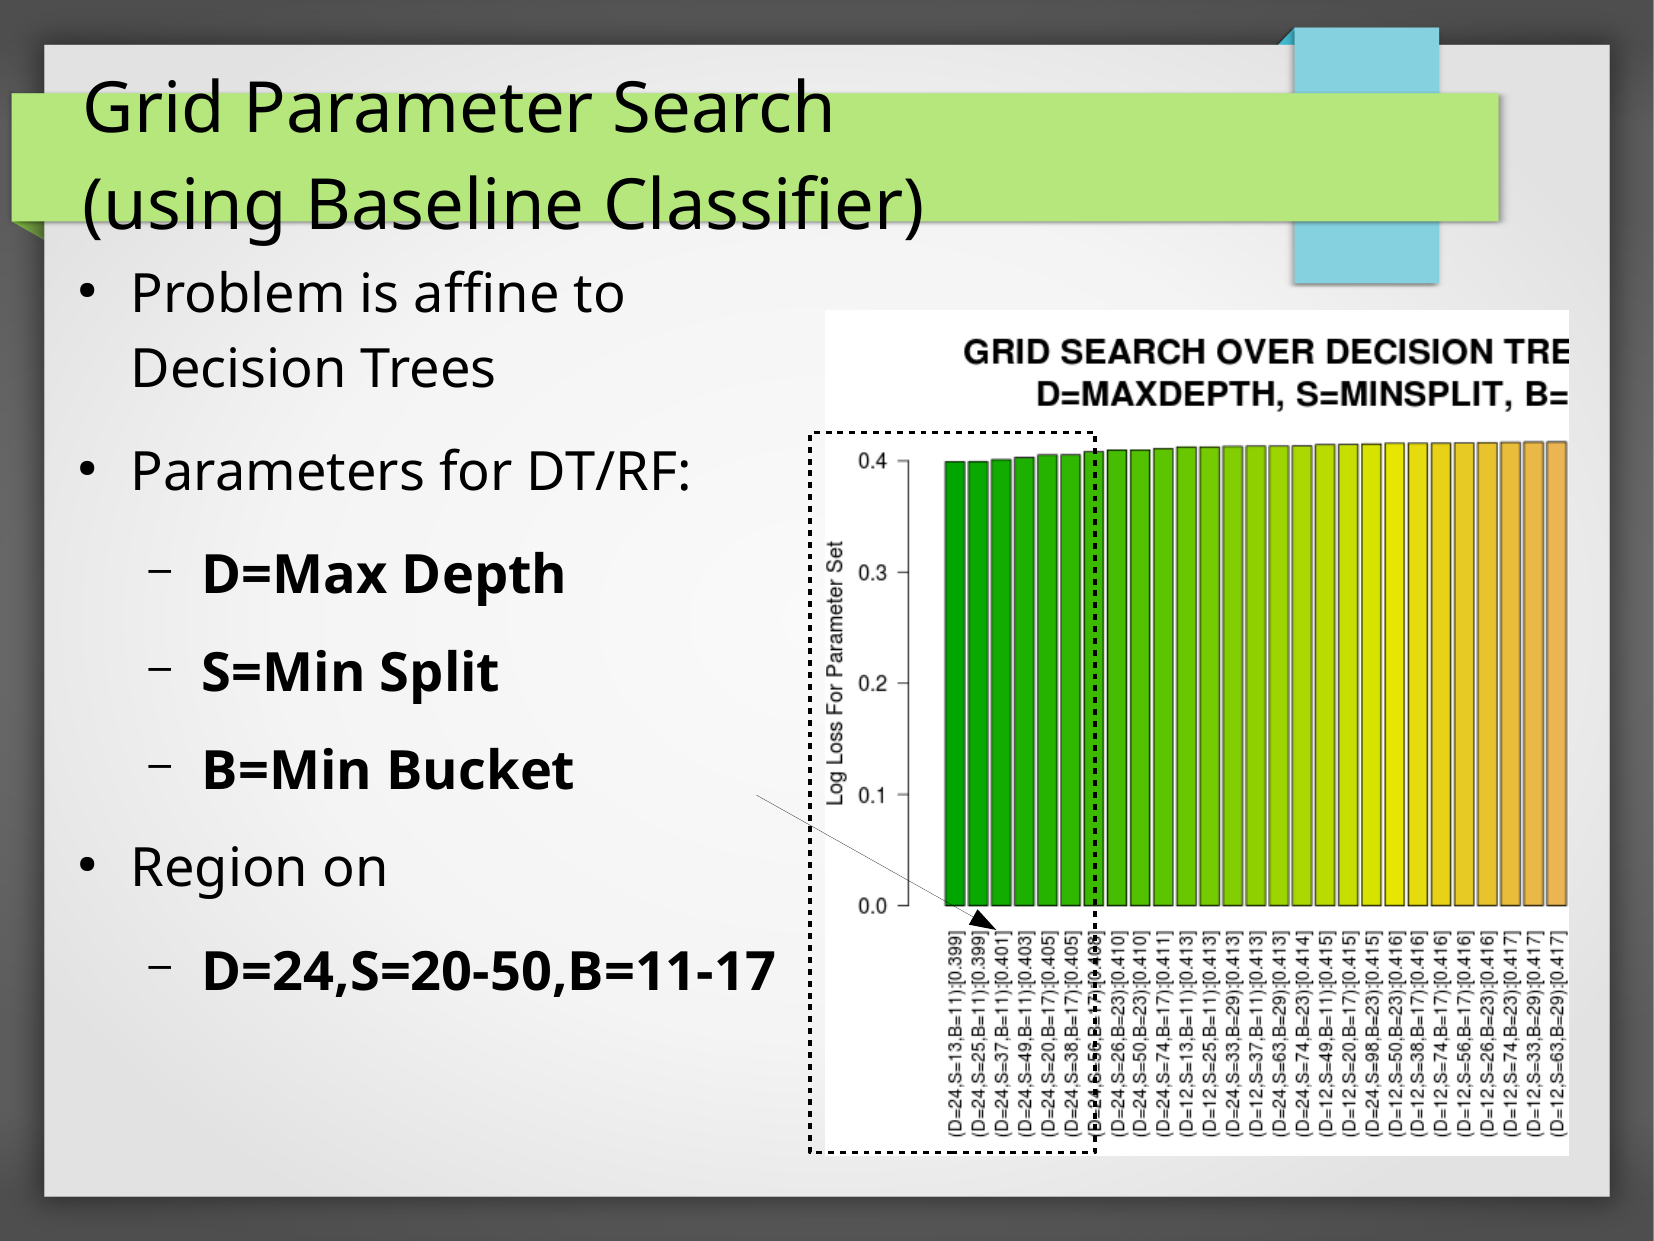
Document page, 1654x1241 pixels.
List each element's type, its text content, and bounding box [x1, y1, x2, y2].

picture [0, 0, 1654, 1241]
title Grid Parameter Search (using Baseline Classifier) [82, 62, 1531, 246]
list Problem is affine to Decision Trees Parameters for DT/RF: D=Max Depth S=Min Split B=Min Bucket Region on D=24,S=20-50,B=11-17 [60, 255, 781, 1179]
text_box [810, 432, 1096, 1153]
